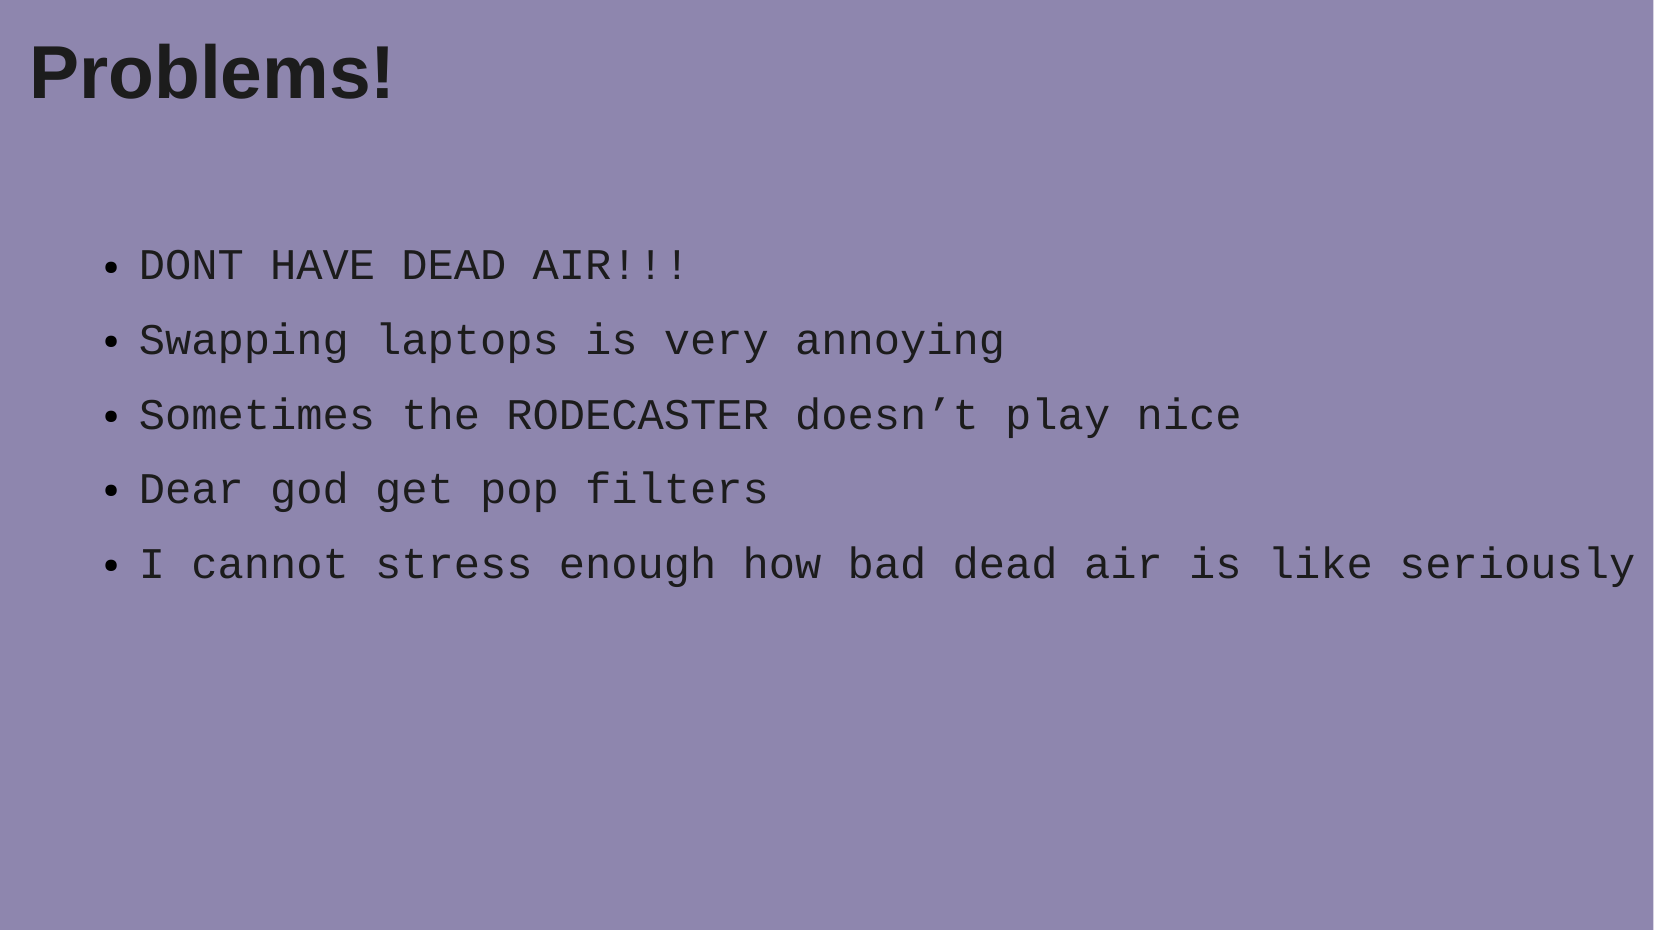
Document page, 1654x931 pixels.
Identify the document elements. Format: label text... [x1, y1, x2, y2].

title Problems! [29, 11, 1536, 133]
text_box DONT HAVE DEAD AIR!!! Swapping laptops is very annoying Sometimes the RODECASTER doesn’t play nice Dear god get pop filters I cannot stress enough how bad dead air is like seriously [88, 236, 1654, 857]
